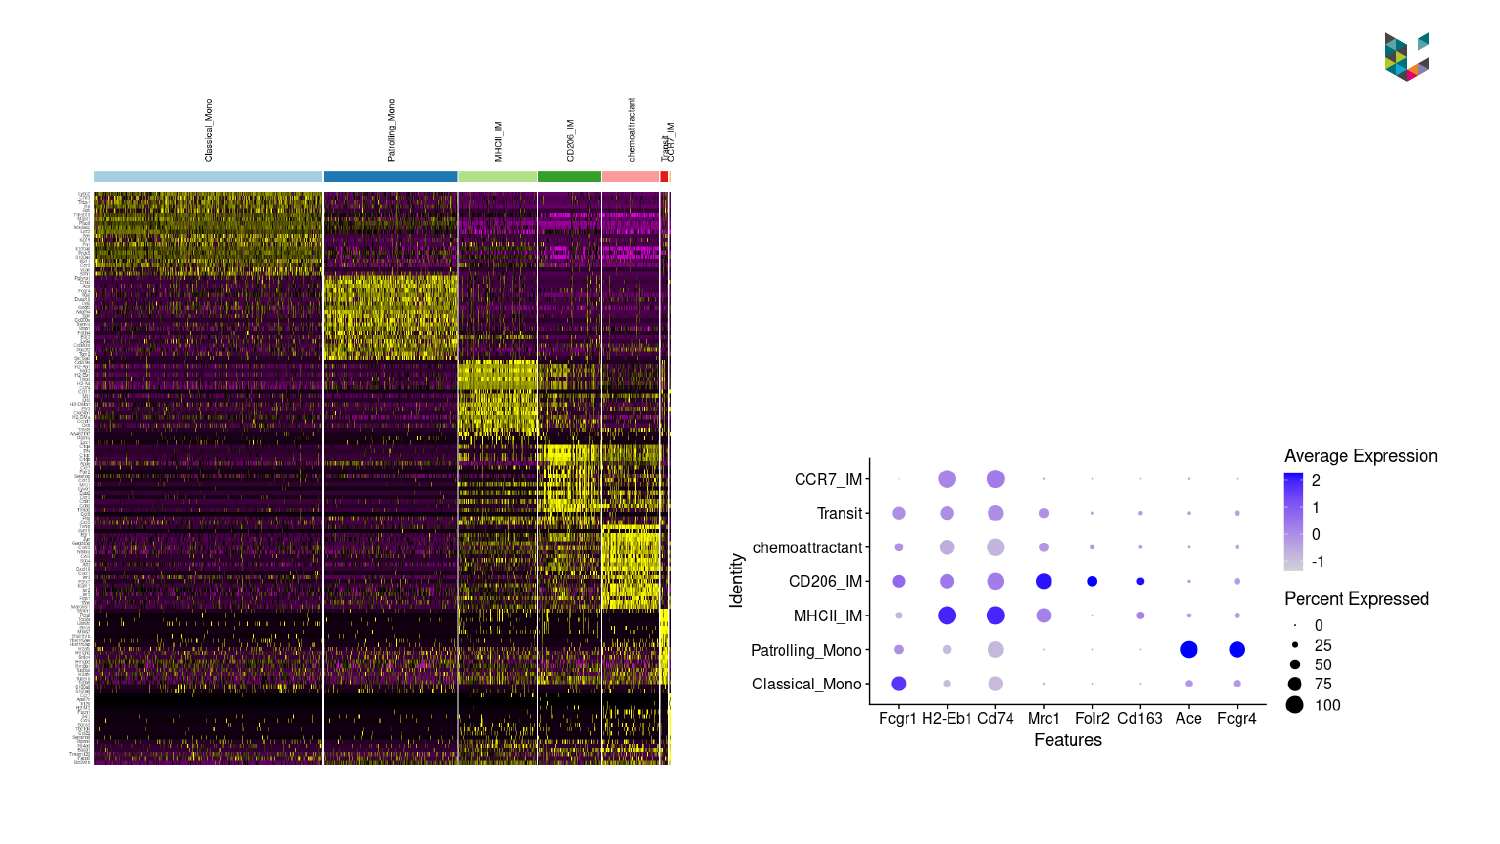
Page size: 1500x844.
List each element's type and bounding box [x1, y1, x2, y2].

picture [1385, 32, 1429, 82]
picture [60, 88, 681, 781]
picture [720, 449, 1446, 758]
